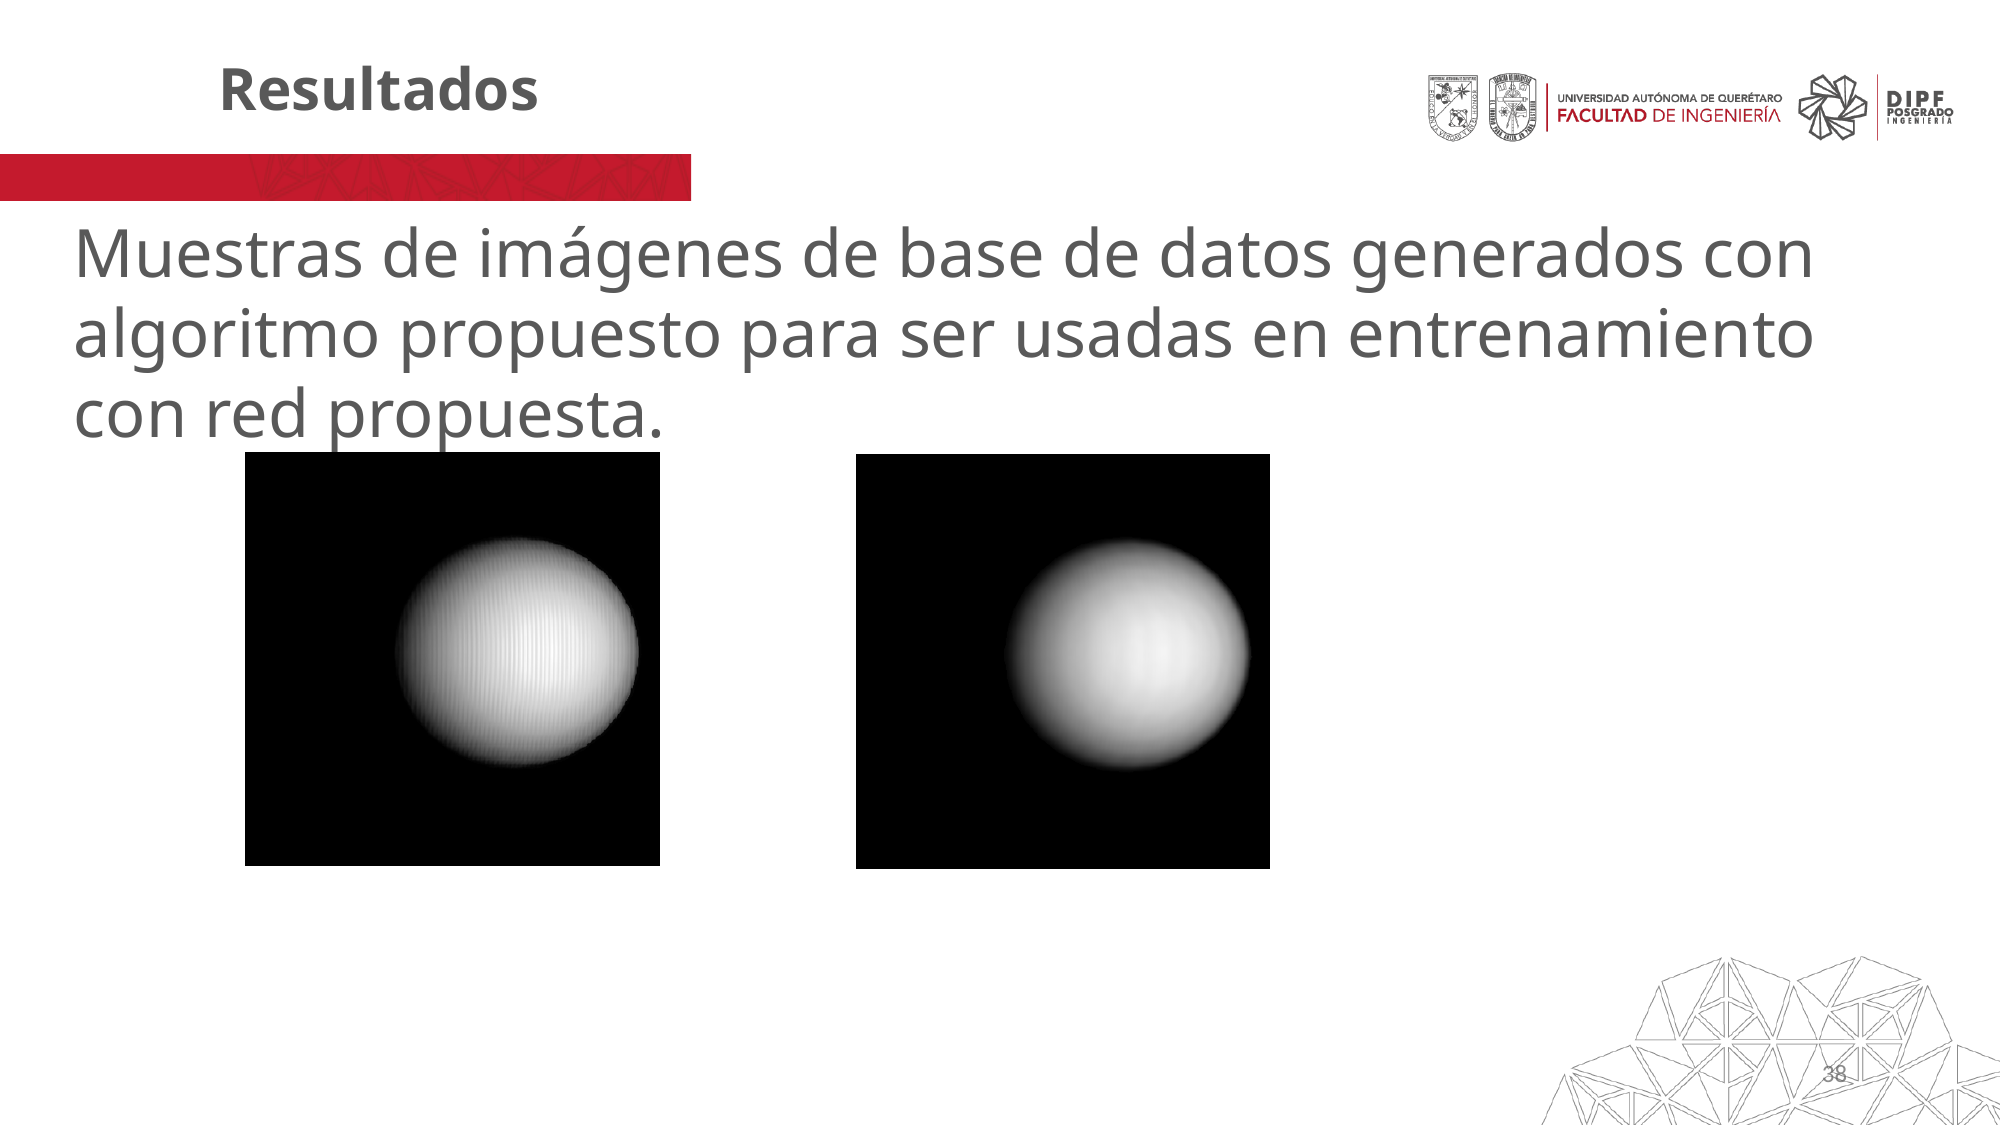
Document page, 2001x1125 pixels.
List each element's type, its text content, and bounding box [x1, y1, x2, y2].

picture [856, 454, 1270, 869]
picture [245, 452, 660, 866]
text_box Muestras de imágenes de base de datos generados con algoritmo propuesto para ser usadas en entrenamiento con red propuesta. [59, 203, 1949, 458]
text_box Resultados [66, 14, 692, 154]
picture [0, 154, 692, 201]
picture [1521, 945, 2000, 1125]
picture [1422, 66, 1959, 160]
